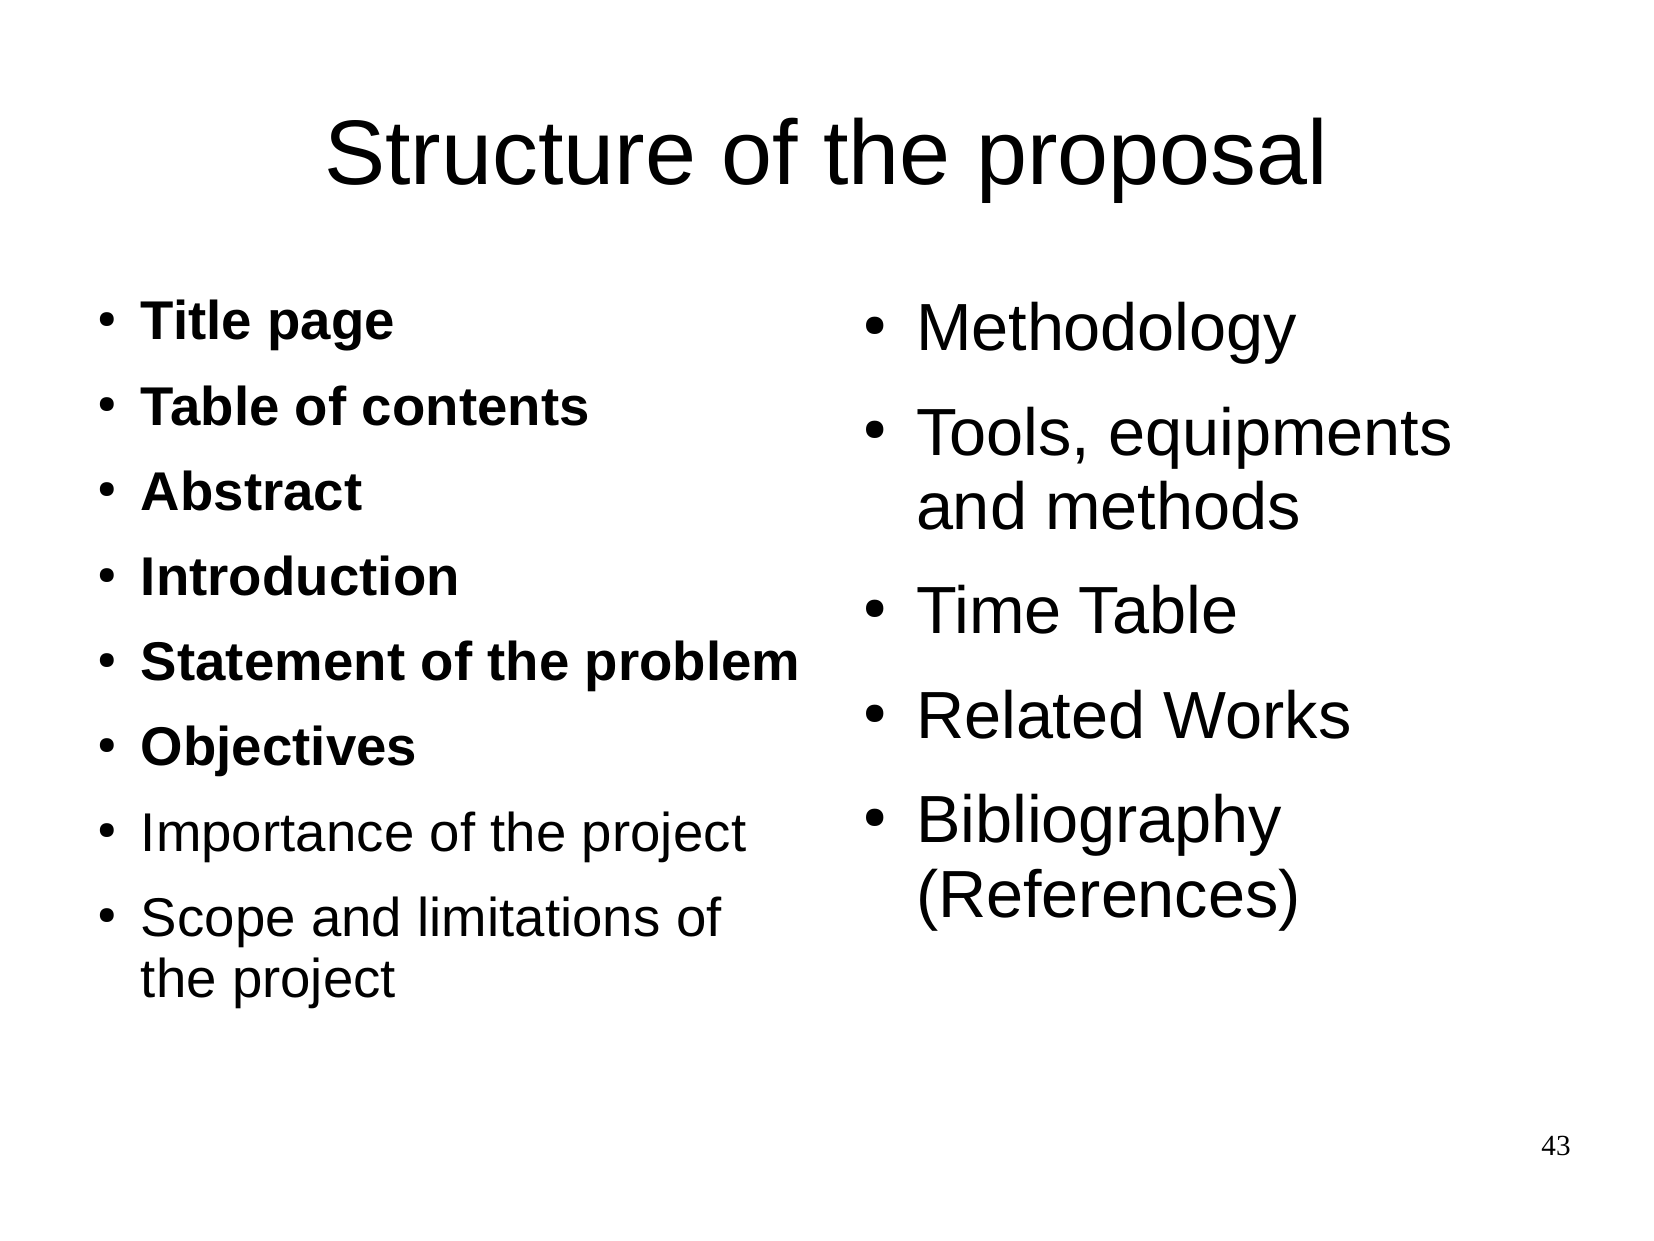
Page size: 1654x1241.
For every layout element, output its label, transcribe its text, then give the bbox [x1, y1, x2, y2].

list Methodology Tools, equipments and methods Time Table Related Works Bibliography (References) [845, 290, 1572, 1010]
title Structure of the proposal [82, 49, 1571, 257]
list Title page Table of contents Abstract Introduction Statement of the problem Objectives Importance of the project Scope and limitations of the project [82, 290, 809, 1010]
